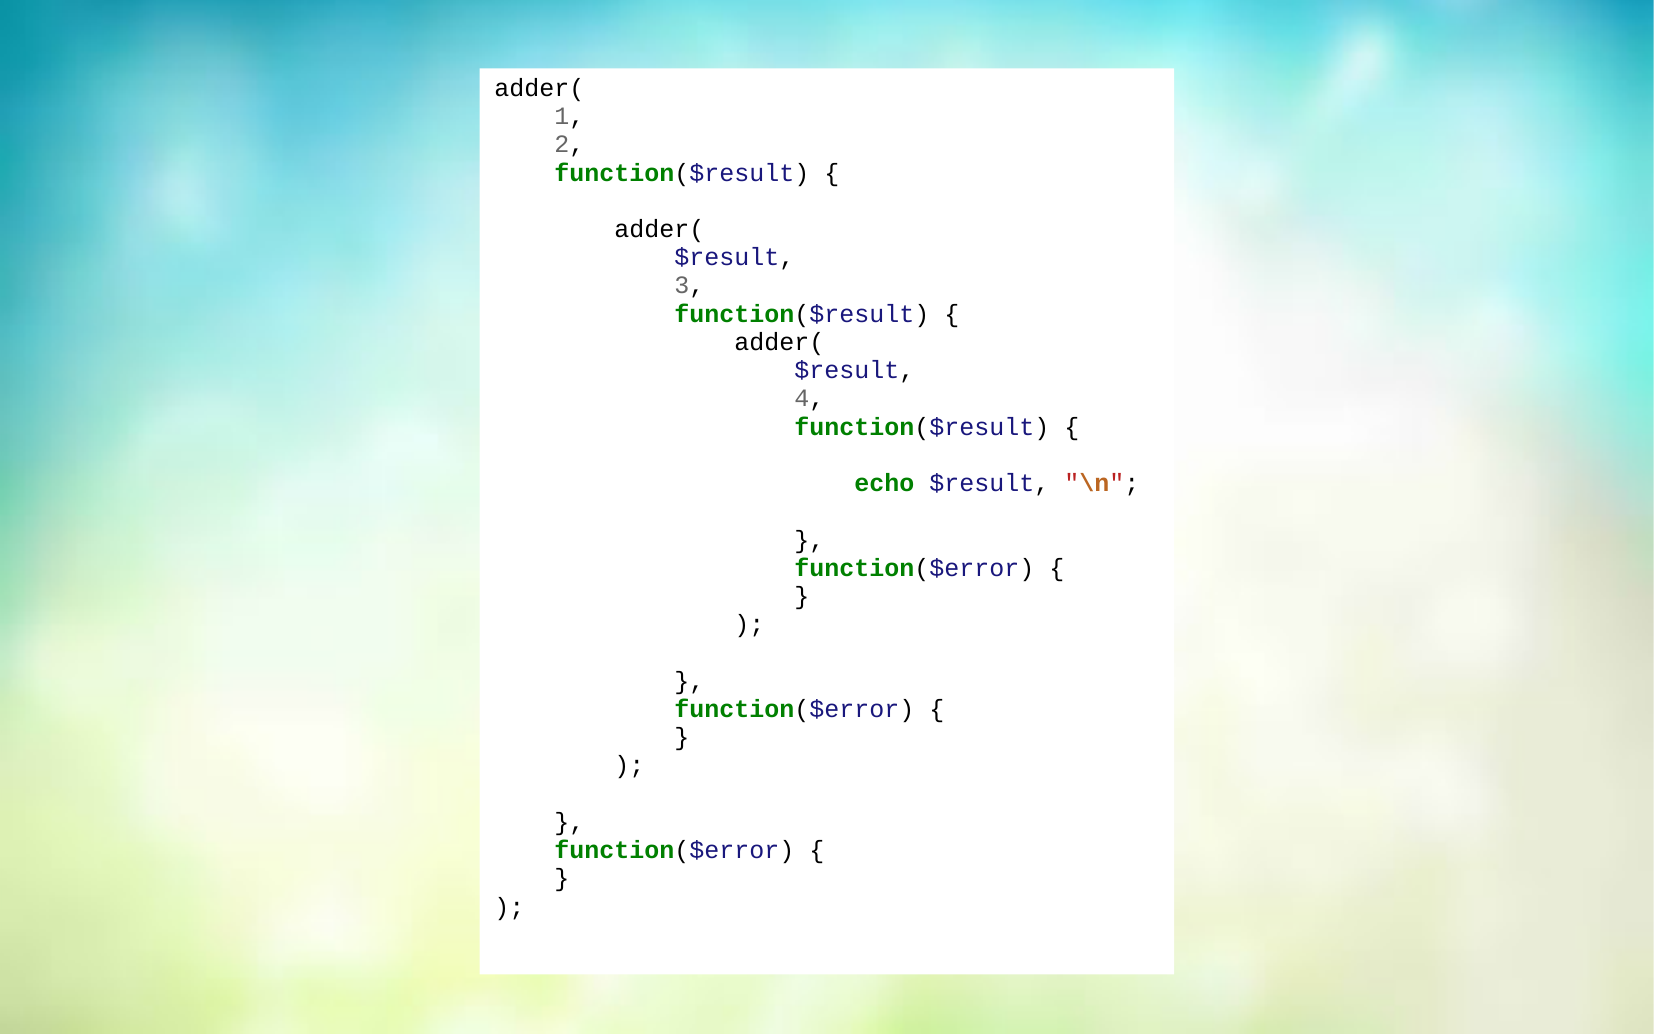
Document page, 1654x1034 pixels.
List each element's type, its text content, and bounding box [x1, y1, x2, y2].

picture [0, 0, 1654, 1034]
text_box adder( 1, 2, function($result) { adder( $result, 3, function($result) { adder( $result, 4, function($result) { echo $result, "\n"; }, function($error) { } ); }, function($error) { } ); }, function($error) { } ); [479, 68, 1175, 975]
